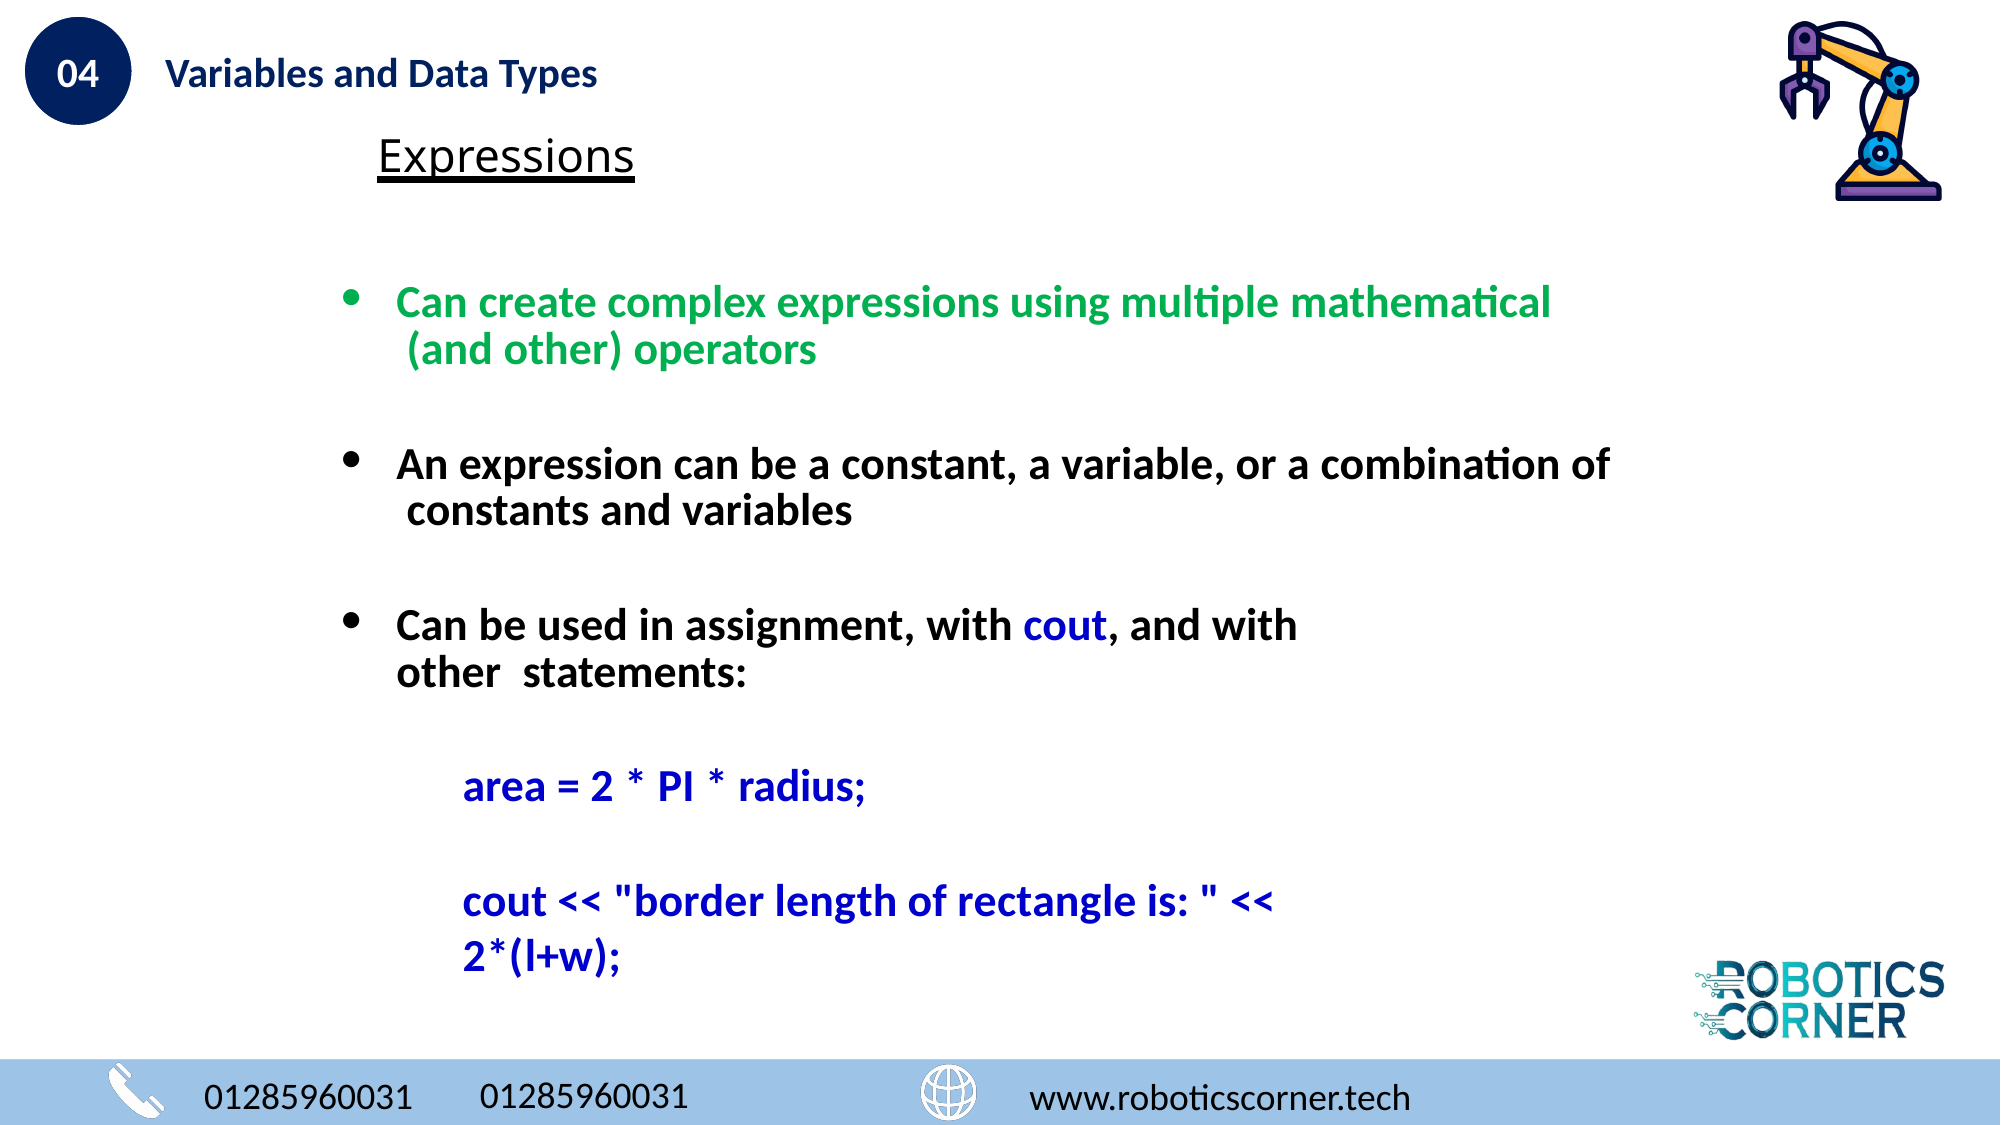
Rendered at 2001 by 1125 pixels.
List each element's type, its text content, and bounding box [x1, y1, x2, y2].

text_box 04 [22, 14, 134, 128]
text_box 01285960031 [465, 1063, 811, 1124]
text_box Can create complex expressions using multiple mathematical (and other) operators An expression can be a constant, a variable, or a combination of constants and variables Can be used in assignment, with cout, and with other statements: area = 2 * PI * radius; cout << "border length of rectangle is: " << 2*(l+w); [337, 269, 1614, 981]
picture [103, 1057, 170, 1124]
text_box Variables and Data Types [150, 38, 697, 103]
title Expressions [375, 57, 751, 249]
picture [1680, 859, 1953, 1059]
text_box www.roboticscorner.tech [1014, 1065, 1531, 1125]
text_box [981, 1059, 2000, 1125]
picture [915, 1059, 981, 1125]
text_box [0, 1059, 915, 1125]
picture [1771, 21, 1950, 201]
text_box 01285960031 [189, 1064, 495, 1125]
